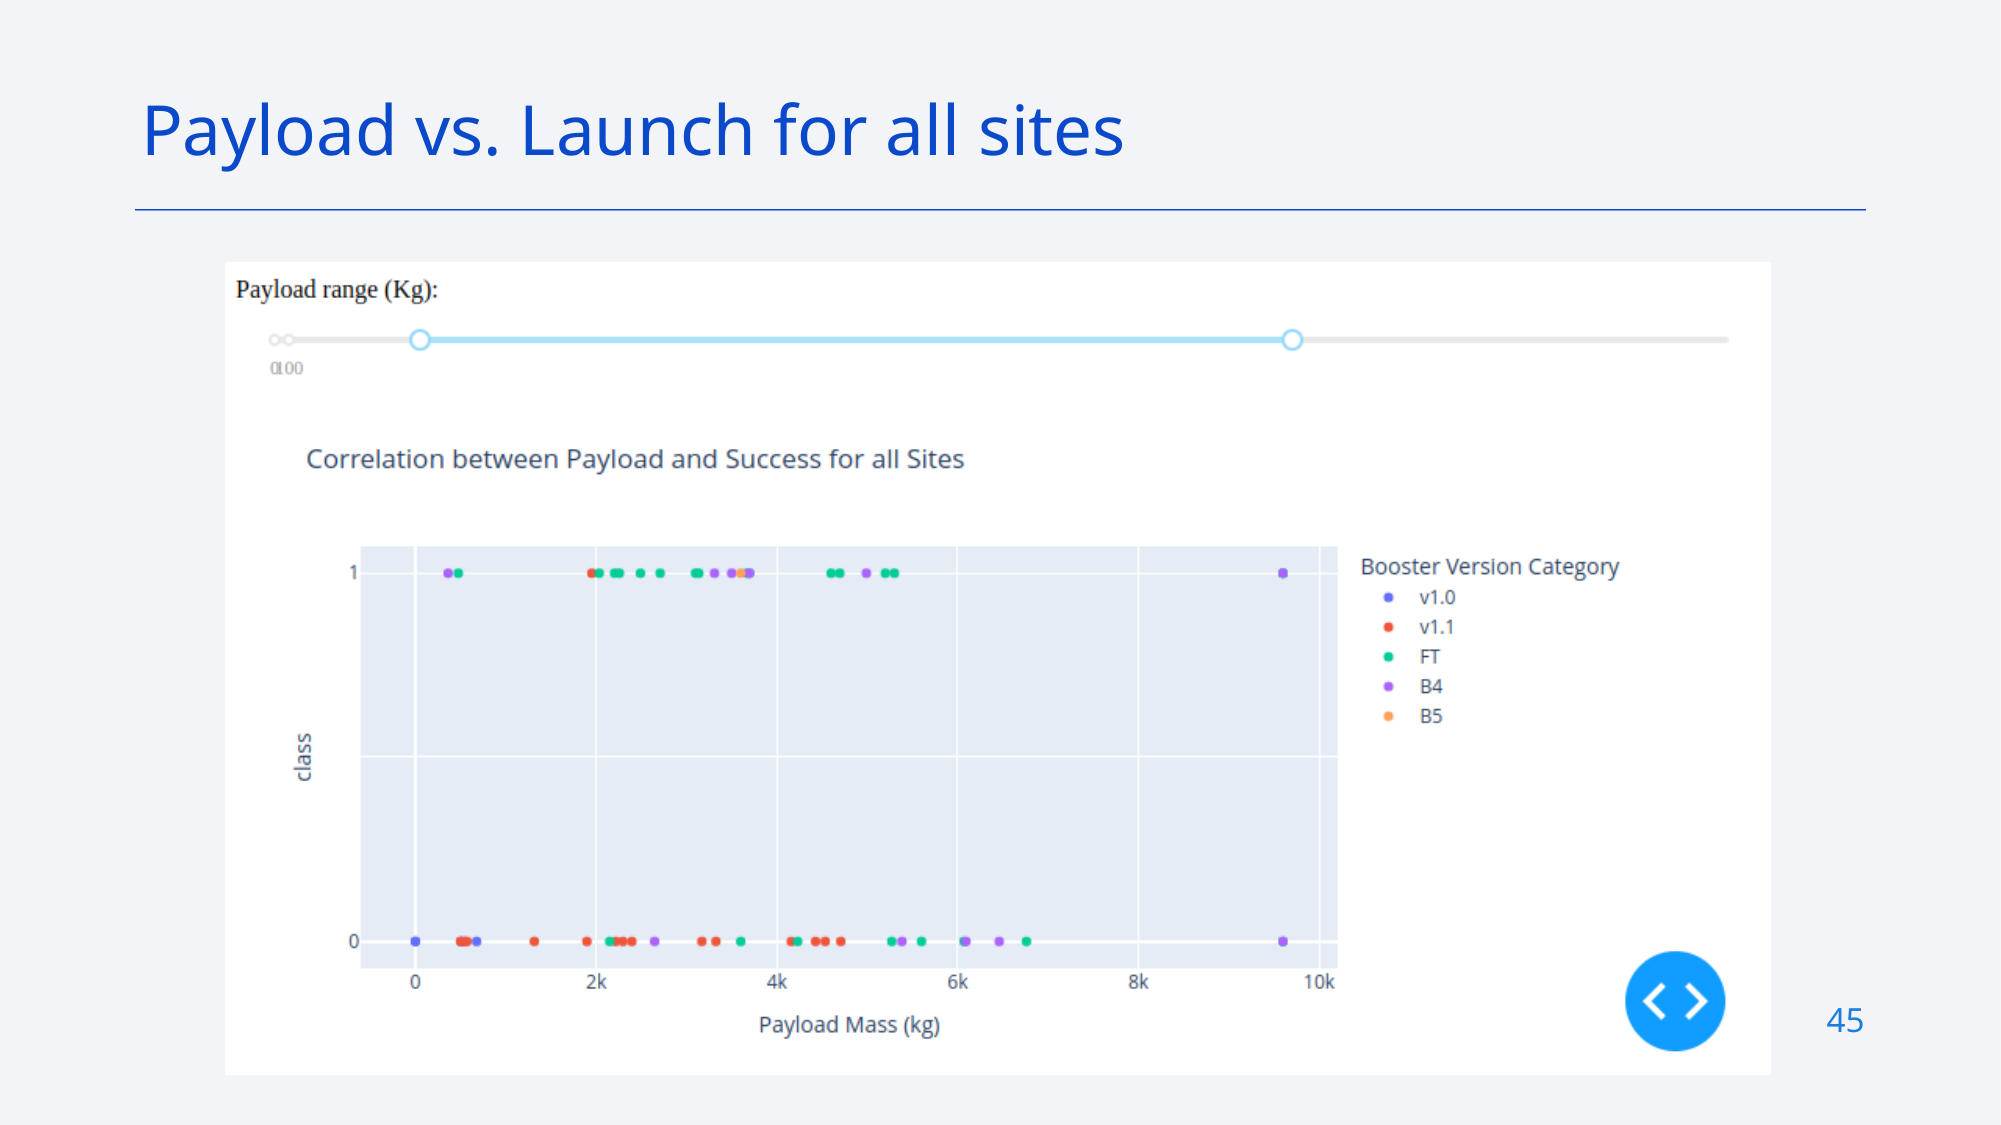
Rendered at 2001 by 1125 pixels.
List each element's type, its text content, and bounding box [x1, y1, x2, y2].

text_box Payload vs. Launch for all sites [126, 88, 1852, 179]
picture [0, 0, 2001, 1125]
